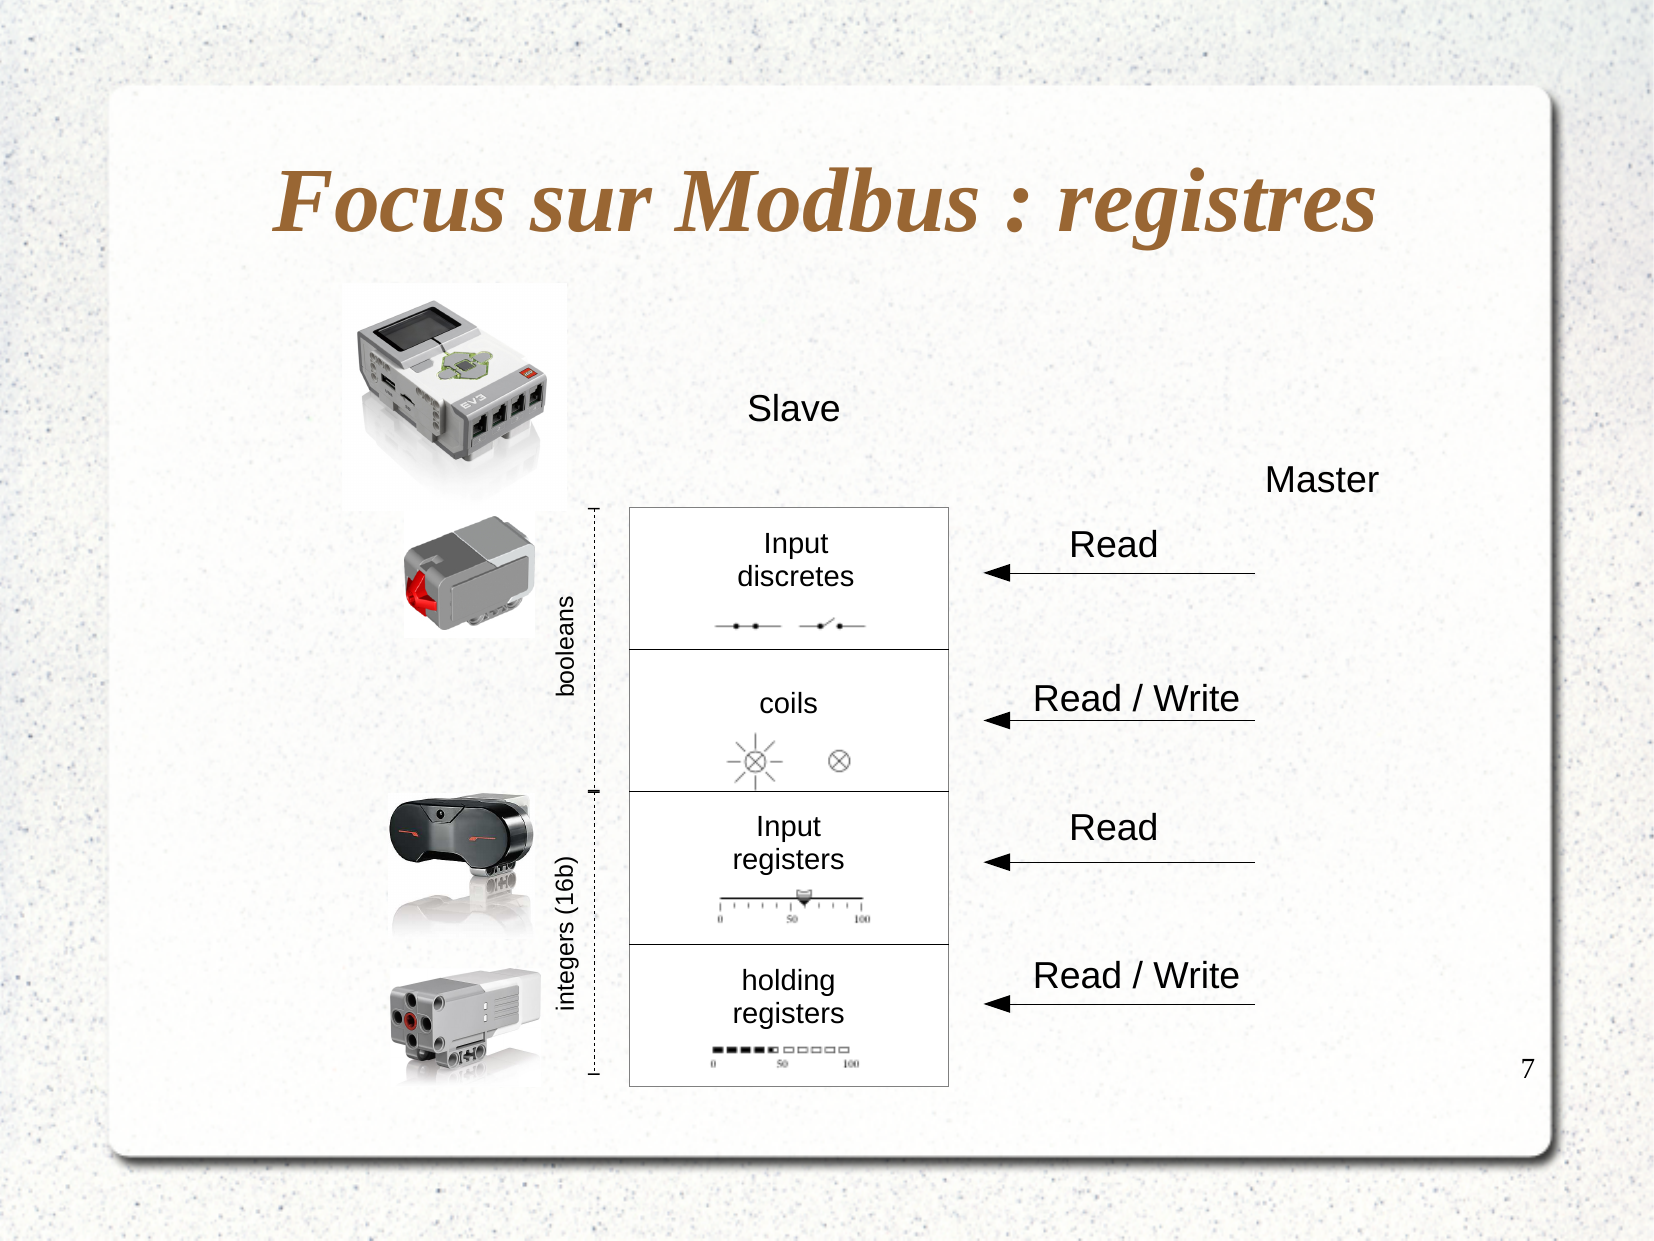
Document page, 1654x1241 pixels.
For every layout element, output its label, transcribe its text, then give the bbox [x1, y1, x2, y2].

text_box Read [1054, 516, 1174, 573]
text_box [629, 792, 949, 944]
picture [0, 0, 1654, 1241]
text_box [629, 650, 949, 791]
text_box booleans [542, 581, 587, 713]
text_box Read / Write [1018, 947, 1256, 1004]
text_box holding registers [717, 956, 860, 1038]
text_box Input discretes [722, 519, 870, 601]
text_box Read [1054, 799, 1174, 857]
text_box [629, 507, 949, 649]
text_box Master [1250, 451, 1394, 508]
text_box integers (16b) [542, 841, 587, 1026]
text_box Slave [732, 380, 856, 438]
title Focus sur Modbus : registres [118, 96, 1536, 304]
text_box coils [744, 679, 833, 727]
text_box Input registers [717, 802, 860, 882]
text_box [629, 945, 949, 1087]
text_box Read / Write [1018, 669, 1256, 727]
